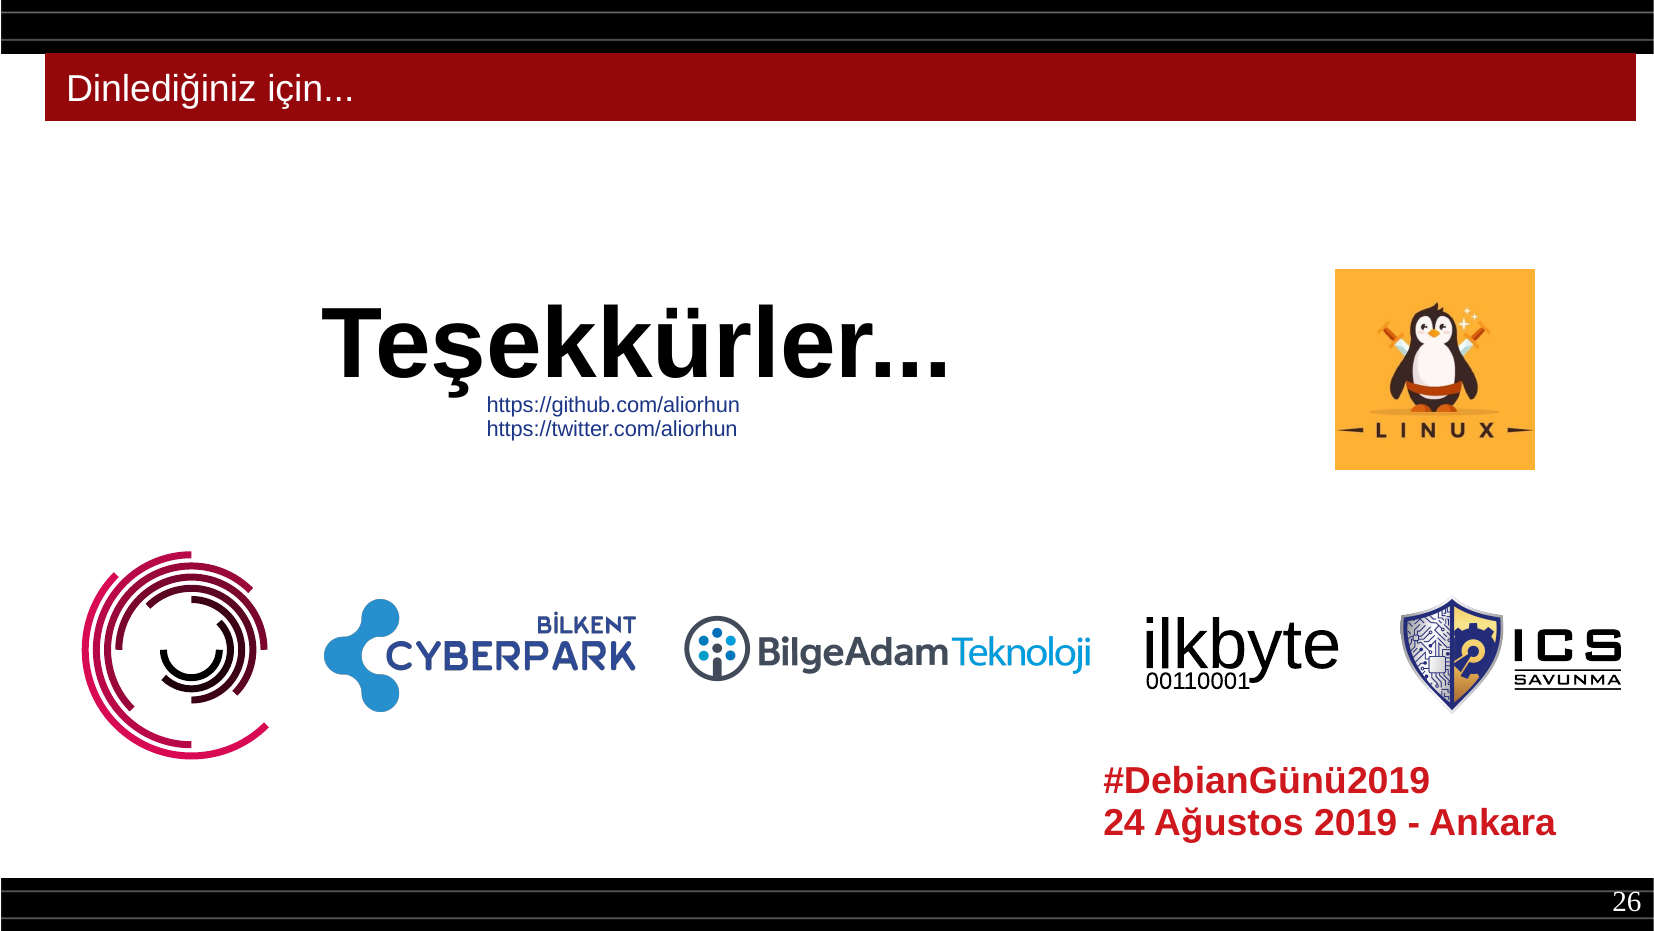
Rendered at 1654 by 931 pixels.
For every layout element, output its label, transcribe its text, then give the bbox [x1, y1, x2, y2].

picture [668, 594, 1115, 700]
picture [1, 878, 1654, 931]
picture [324, 599, 636, 712]
text_box #DebianGünü2019 24 Ağustos 2019 - Ankara [1088, 752, 1599, 852]
picture [1, 0, 1654, 54]
picture [1400, 594, 1621, 714]
picture [1139, 578, 1344, 720]
text_box Dinlediğiniz için... [51, 60, 1312, 117]
picture [60, 540, 291, 771]
text_box Teşekkürler... [306, 280, 991, 519]
picture [1335, 269, 1535, 470]
text_box https://github.com/aliorhun https://twitter.com/aliorhun [471, 385, 787, 461]
